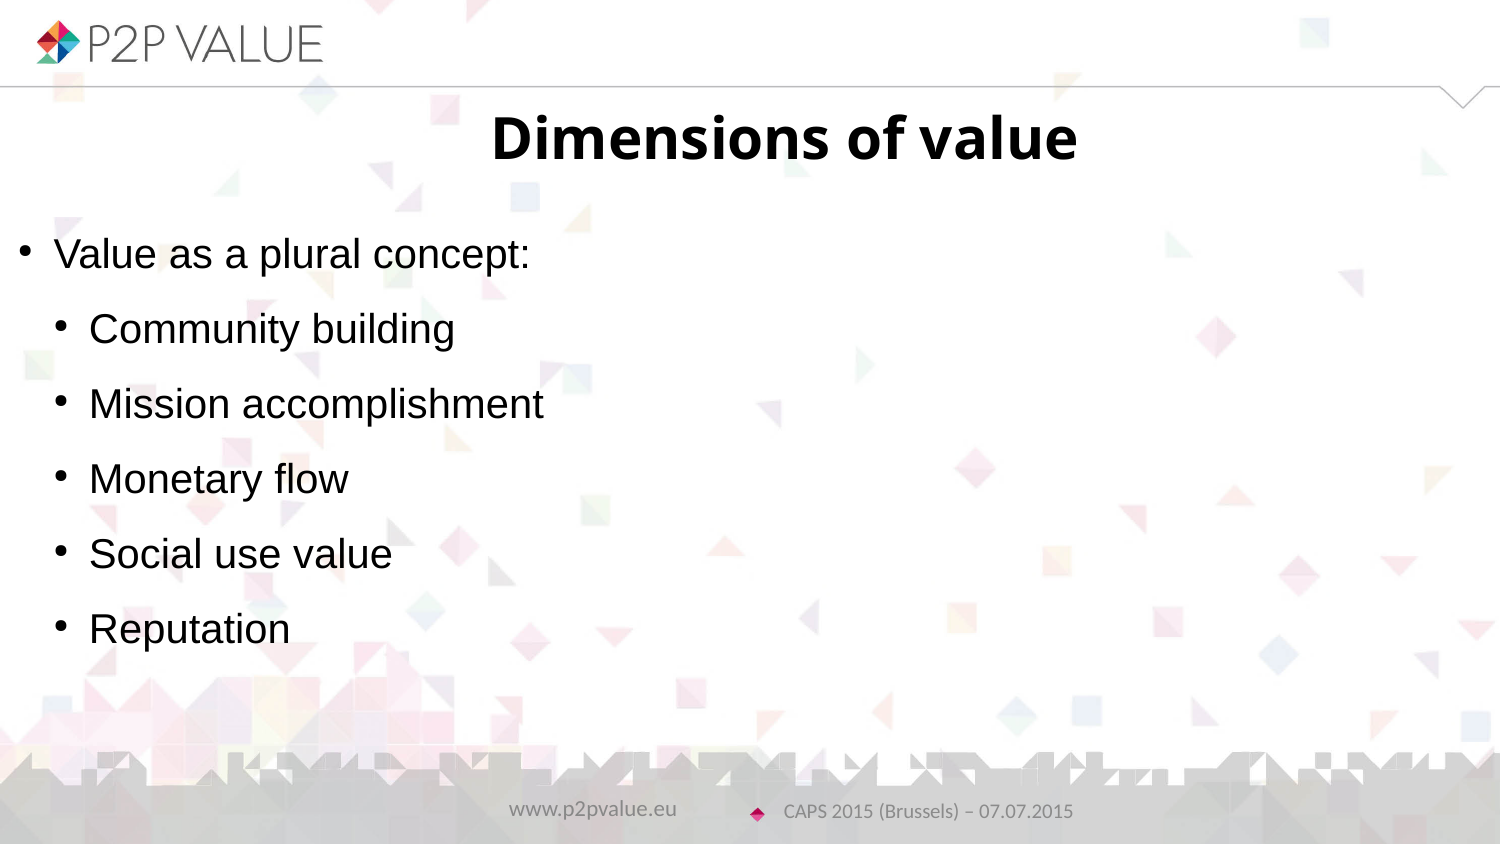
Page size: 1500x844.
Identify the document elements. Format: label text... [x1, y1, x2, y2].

picture [0, 0, 1500, 844]
text_box www.p2pvalue.eu [502, 786, 721, 827]
text_box Value as a plural concept: Community building Mission accomplishment Monetary flow Social use value Reputation [4, 195, 1486, 736]
text_box CAPS 2015 (Brussels) – 07.07.2015 [770, 787, 1463, 833]
title Dimensions of value [324, 92, 1246, 181]
